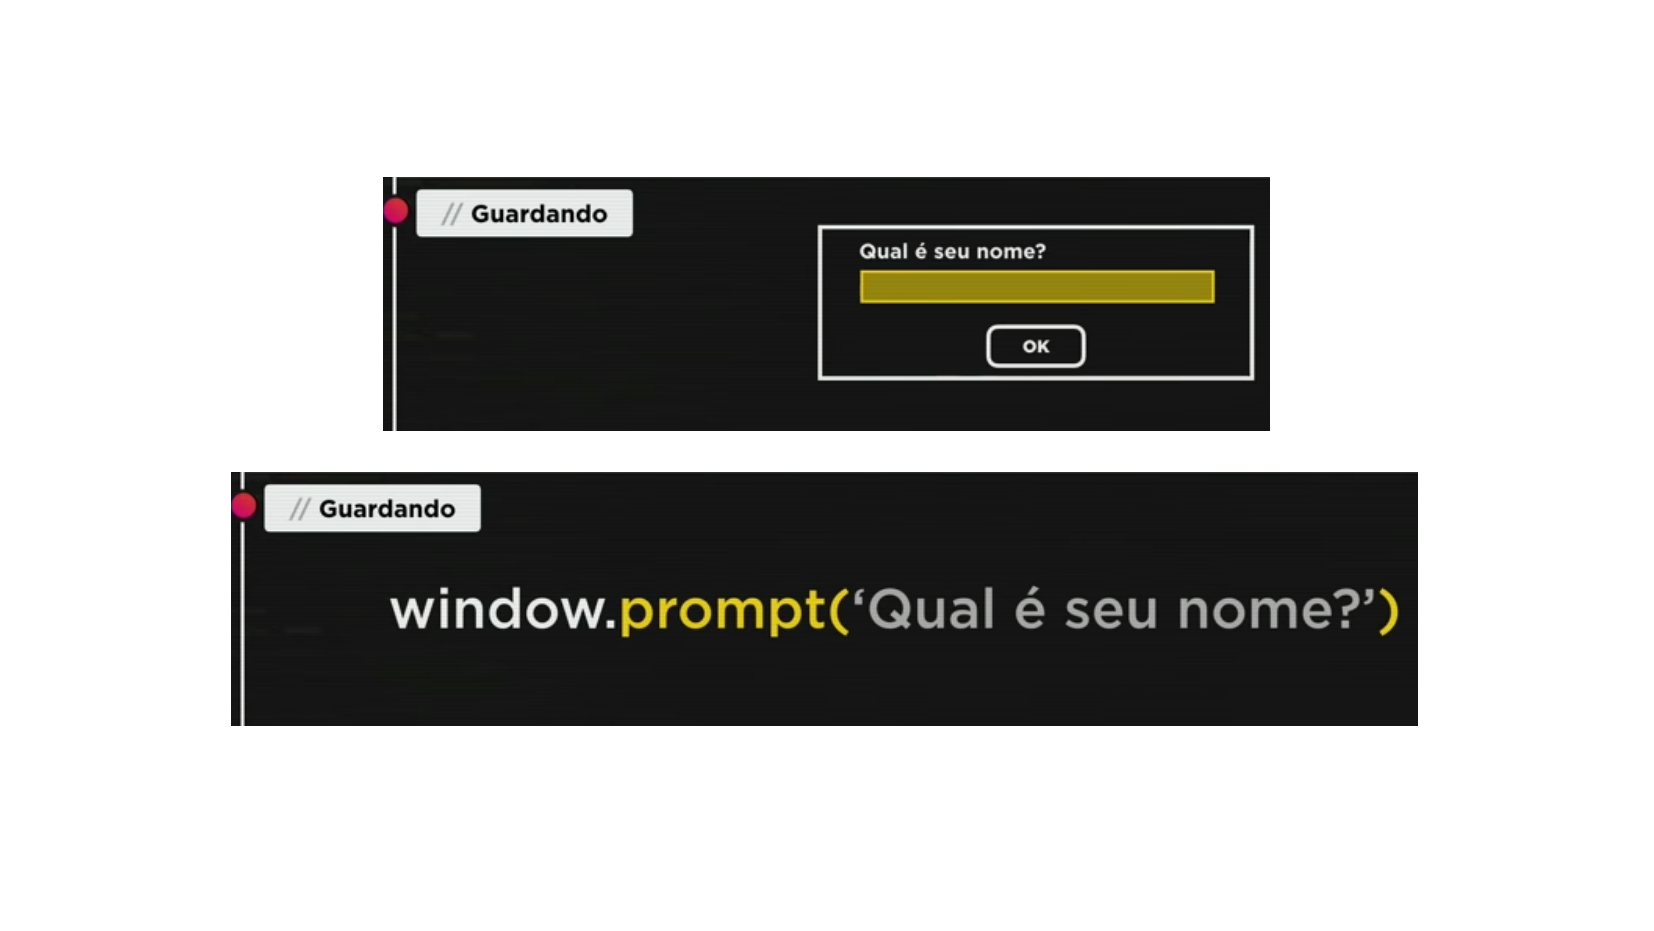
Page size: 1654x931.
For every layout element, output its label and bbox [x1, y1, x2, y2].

picture [383, 177, 1270, 431]
picture [231, 472, 1418, 726]
